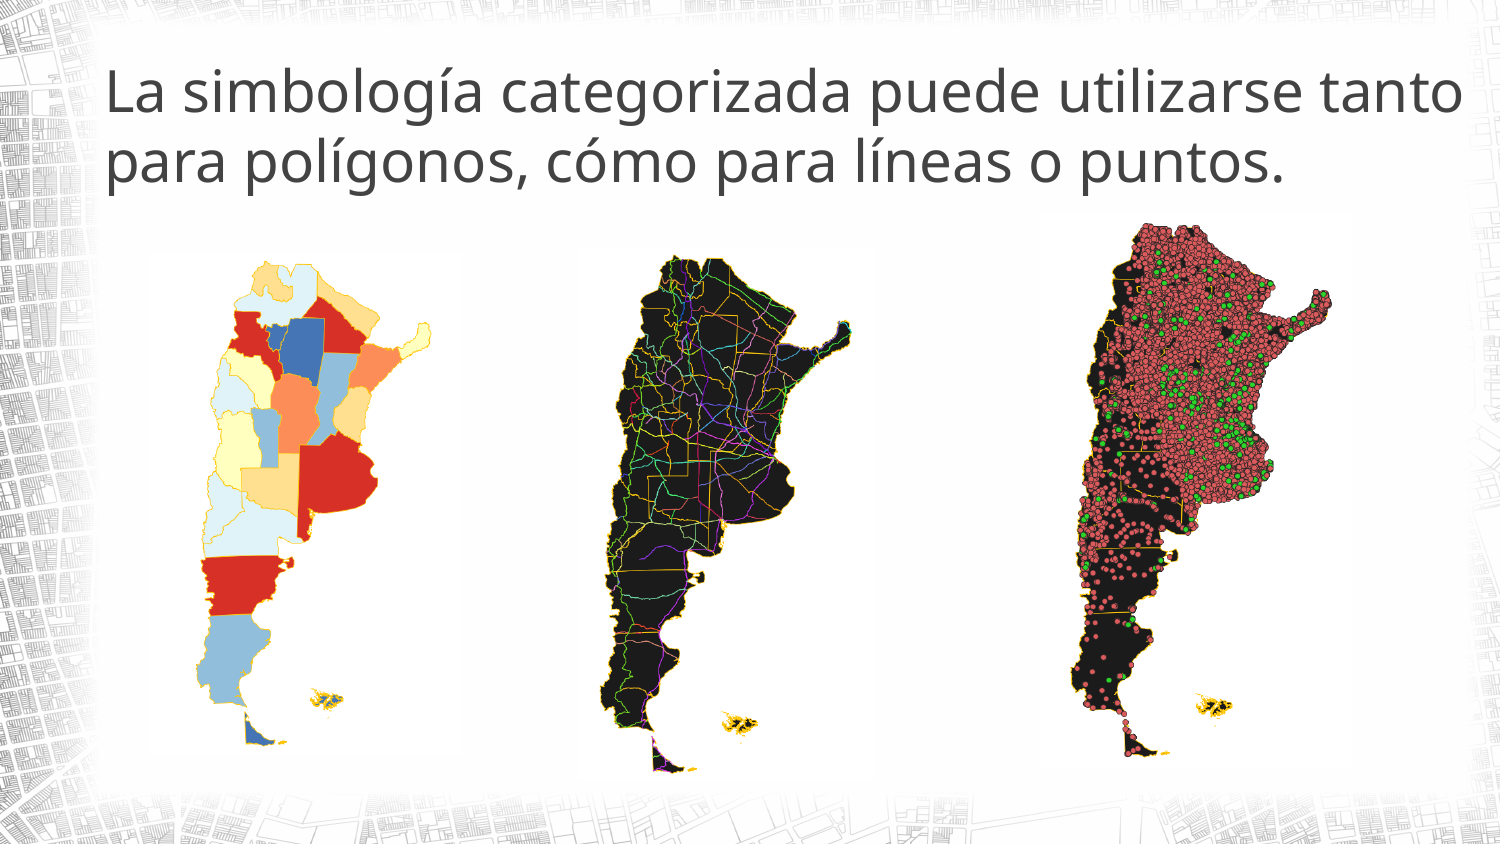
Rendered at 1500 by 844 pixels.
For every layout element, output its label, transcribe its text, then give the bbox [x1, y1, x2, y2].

picture [0, 0, 1500, 844]
text_box La simbología categorizada puede utilizarse tanto para polígonos, cómo para líneas o puntos. [89, 47, 1500, 202]
